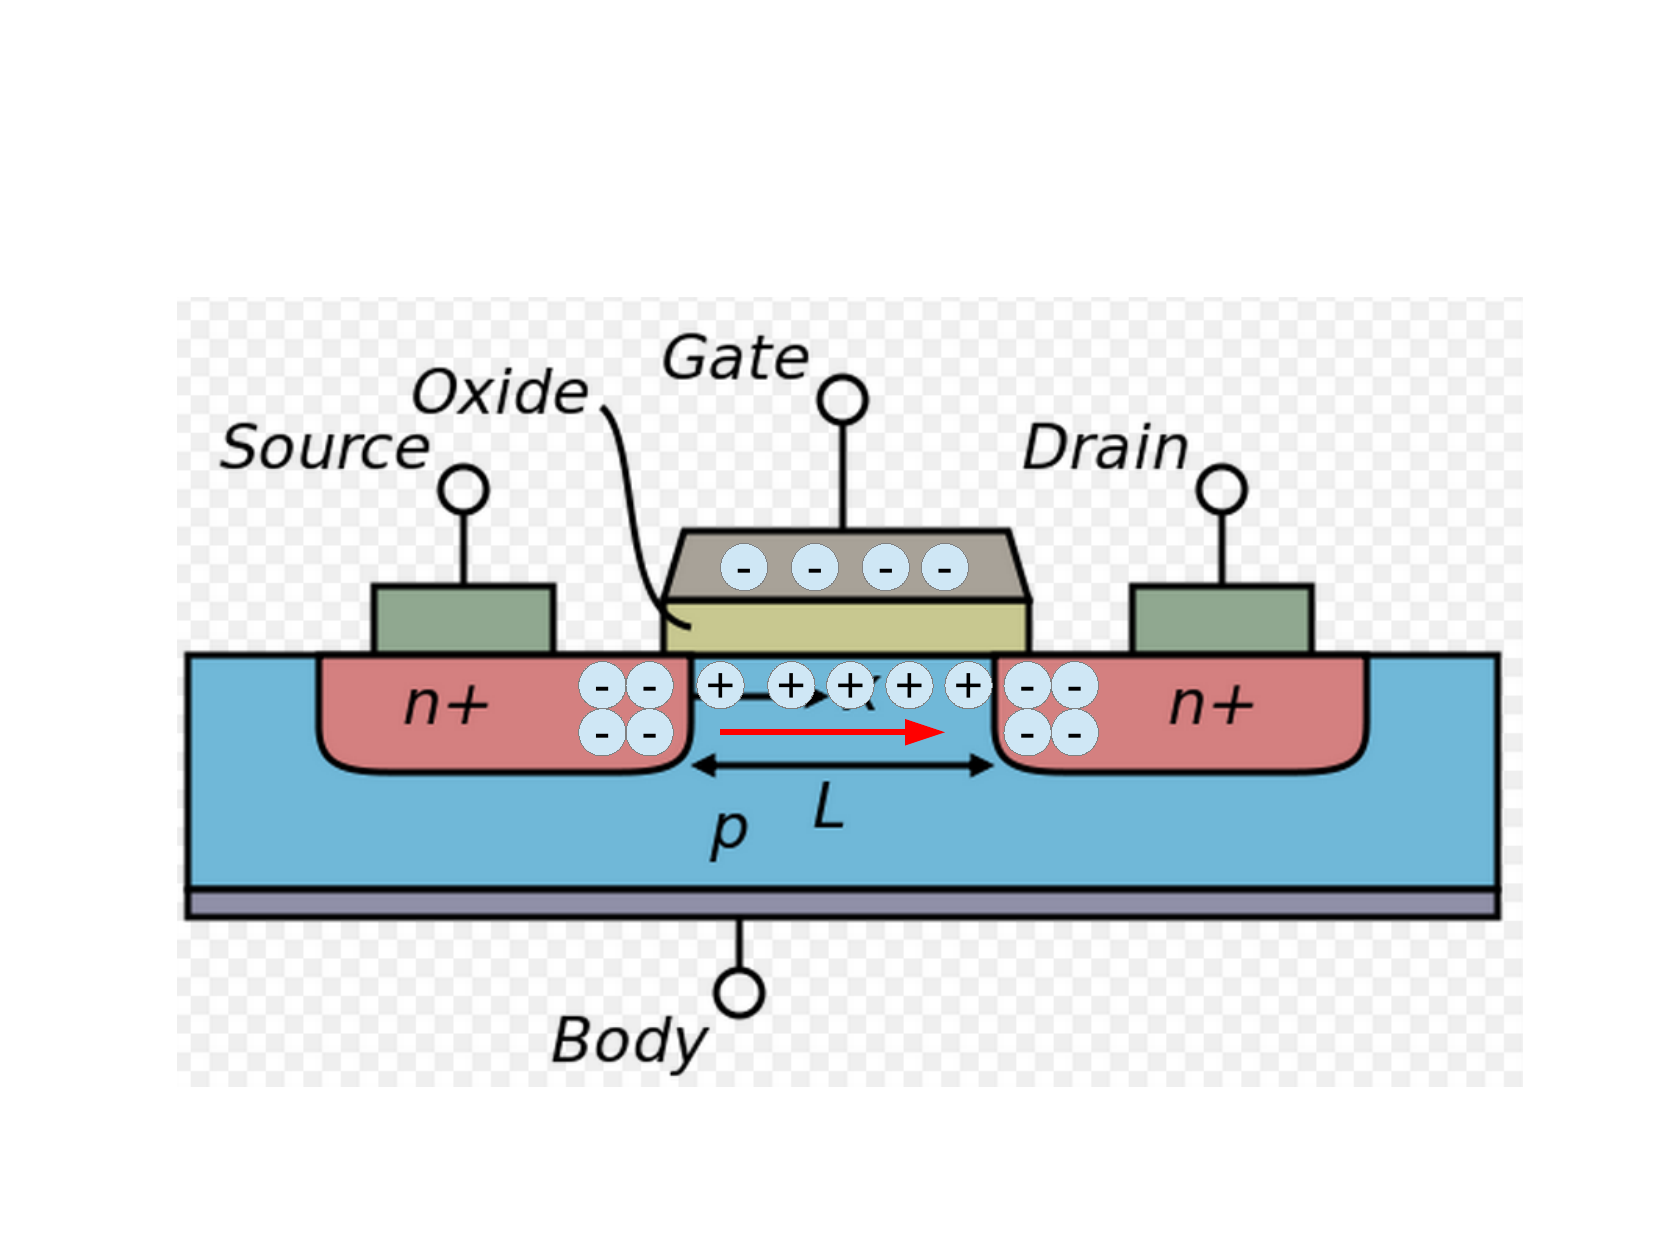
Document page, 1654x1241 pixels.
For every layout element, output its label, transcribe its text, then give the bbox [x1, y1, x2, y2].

text_box - [921, 543, 969, 591]
text_box - [1051, 661, 1099, 709]
text_box - [862, 543, 910, 591]
text_box - [625, 661, 674, 709]
text_box - [578, 661, 626, 709]
text_box - [791, 543, 839, 591]
text_box - [1003, 661, 1051, 709]
text_box + [944, 661, 993, 709]
text_box - [578, 708, 626, 756]
text_box + [885, 661, 934, 709]
text_box + [826, 661, 875, 709]
text_box - [625, 708, 674, 756]
picture [177, 297, 1523, 1087]
text_box - [1003, 708, 1052, 756]
text_box + [696, 661, 745, 709]
text_box - [720, 543, 768, 591]
text_box + [767, 661, 816, 709]
text_box - [1051, 708, 1099, 756]
